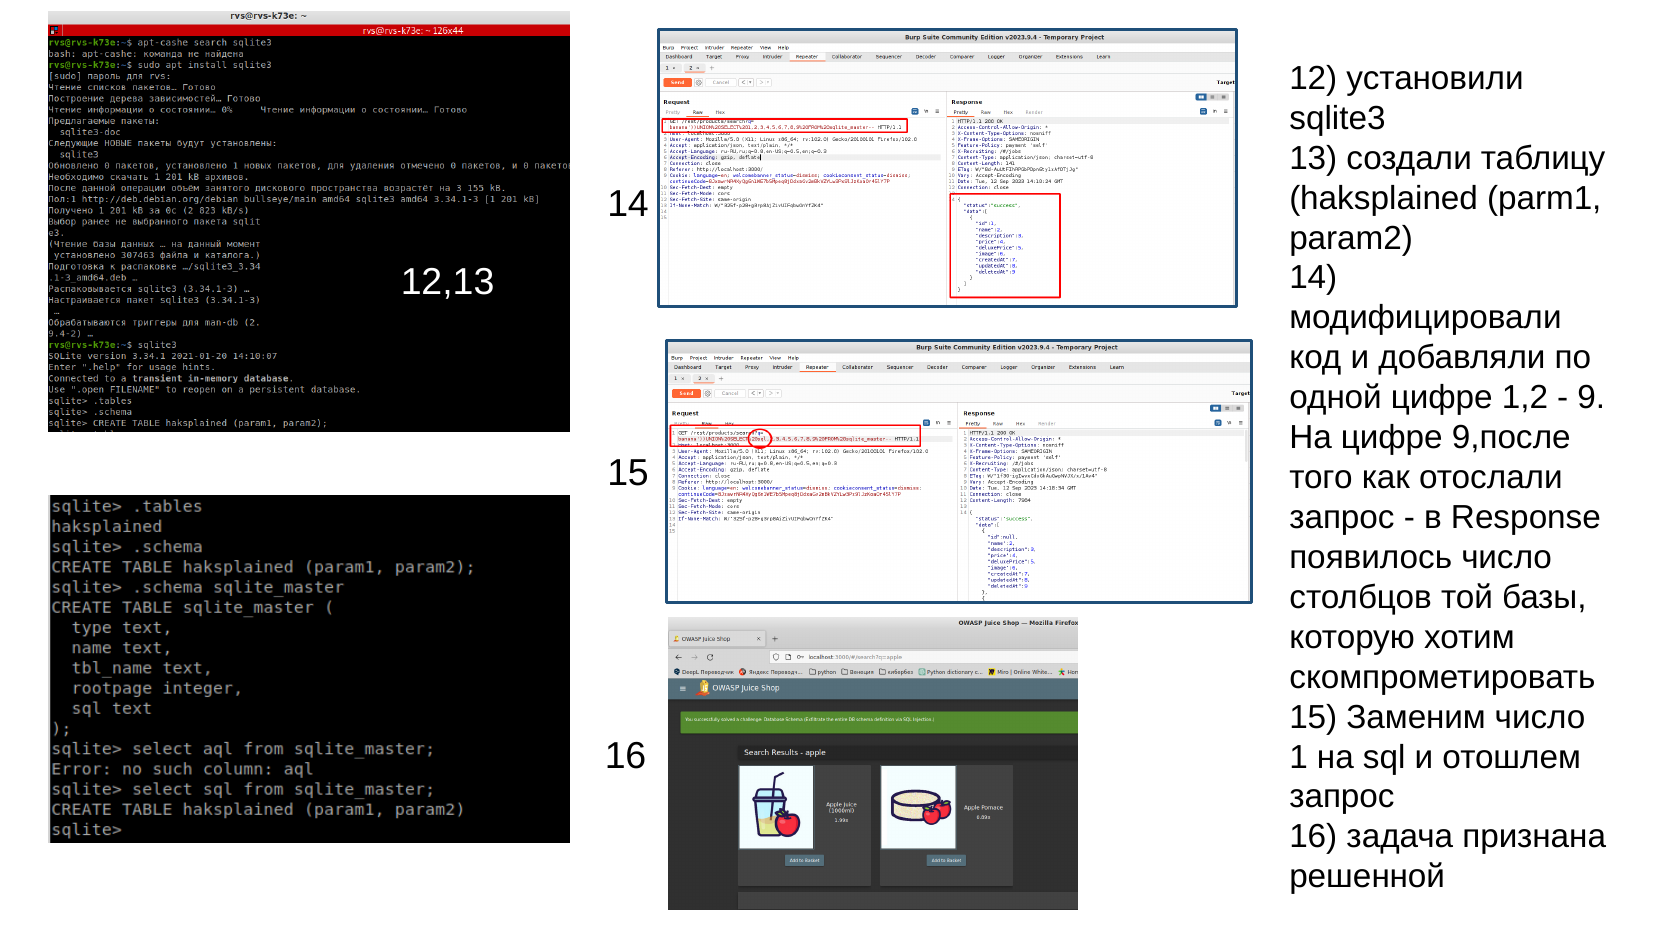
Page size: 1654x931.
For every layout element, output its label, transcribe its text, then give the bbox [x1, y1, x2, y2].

text_box 12) установили sqlite3 13) создали таблицу (haksplained (parm1, param2) 14) модифицировали код и добавляли по одной цифре 1,2 - 9. На цифре 9,после того как отослали запрос - в Response появилось число столбцов той базы, которую хотим скомпрометировать 15) Заменим число 1 на sql и отошлем запрос 16) задача признана решенной [1274, 48, 1623, 902]
picture [48, 495, 570, 843]
text_box 15 [592, 440, 664, 501]
text_box 14 [592, 171, 708, 232]
picture [48, 11, 570, 432]
text_box 16 [590, 723, 684, 784]
picture [659, 31, 1235, 305]
picture [668, 342, 1250, 602]
text_box 12,13 [386, 249, 562, 310]
picture [668, 617, 1078, 910]
